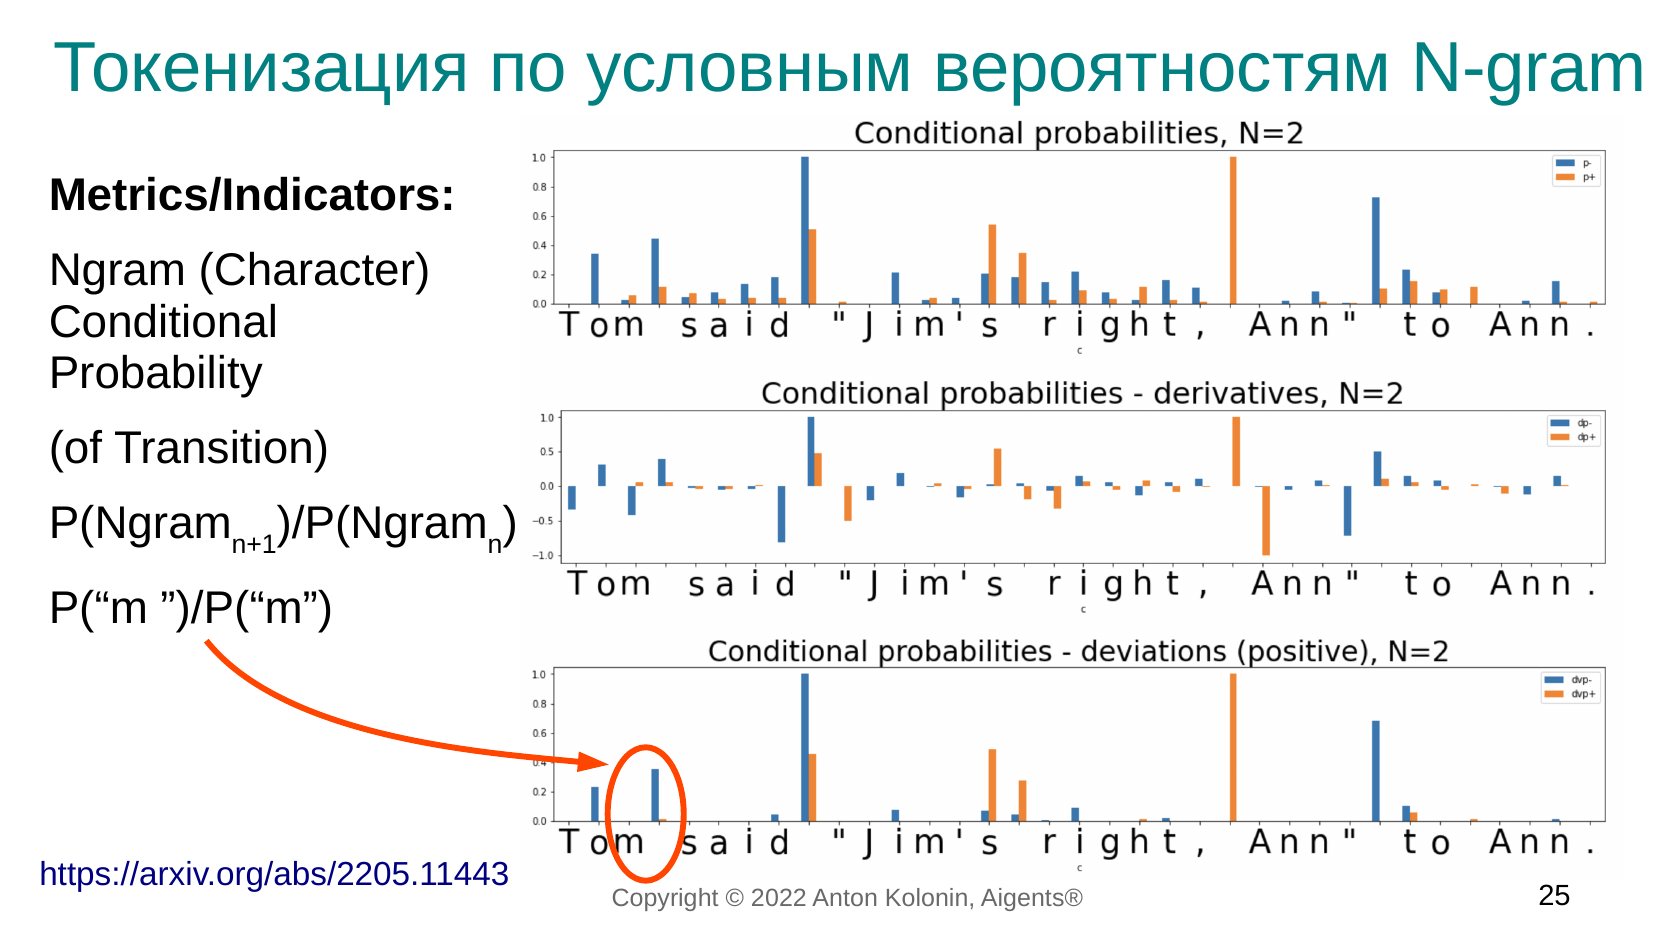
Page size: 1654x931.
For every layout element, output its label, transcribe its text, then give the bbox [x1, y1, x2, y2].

text_box Metrics/Indicators: Ngram (Character) Conditional Probability (of Transition) P(Ngramn+1)/P(Ngramn) P(“m ”)/P(“m”) [33, 161, 518, 805]
text_box https://arxiv.org/abs/2205.11443 [24, 848, 526, 901]
picture [518, 114, 1624, 881]
picture [611, 751, 680, 877]
text_box Токенизация по условным вероятностям N-gram [0, 0, 1653, 135]
